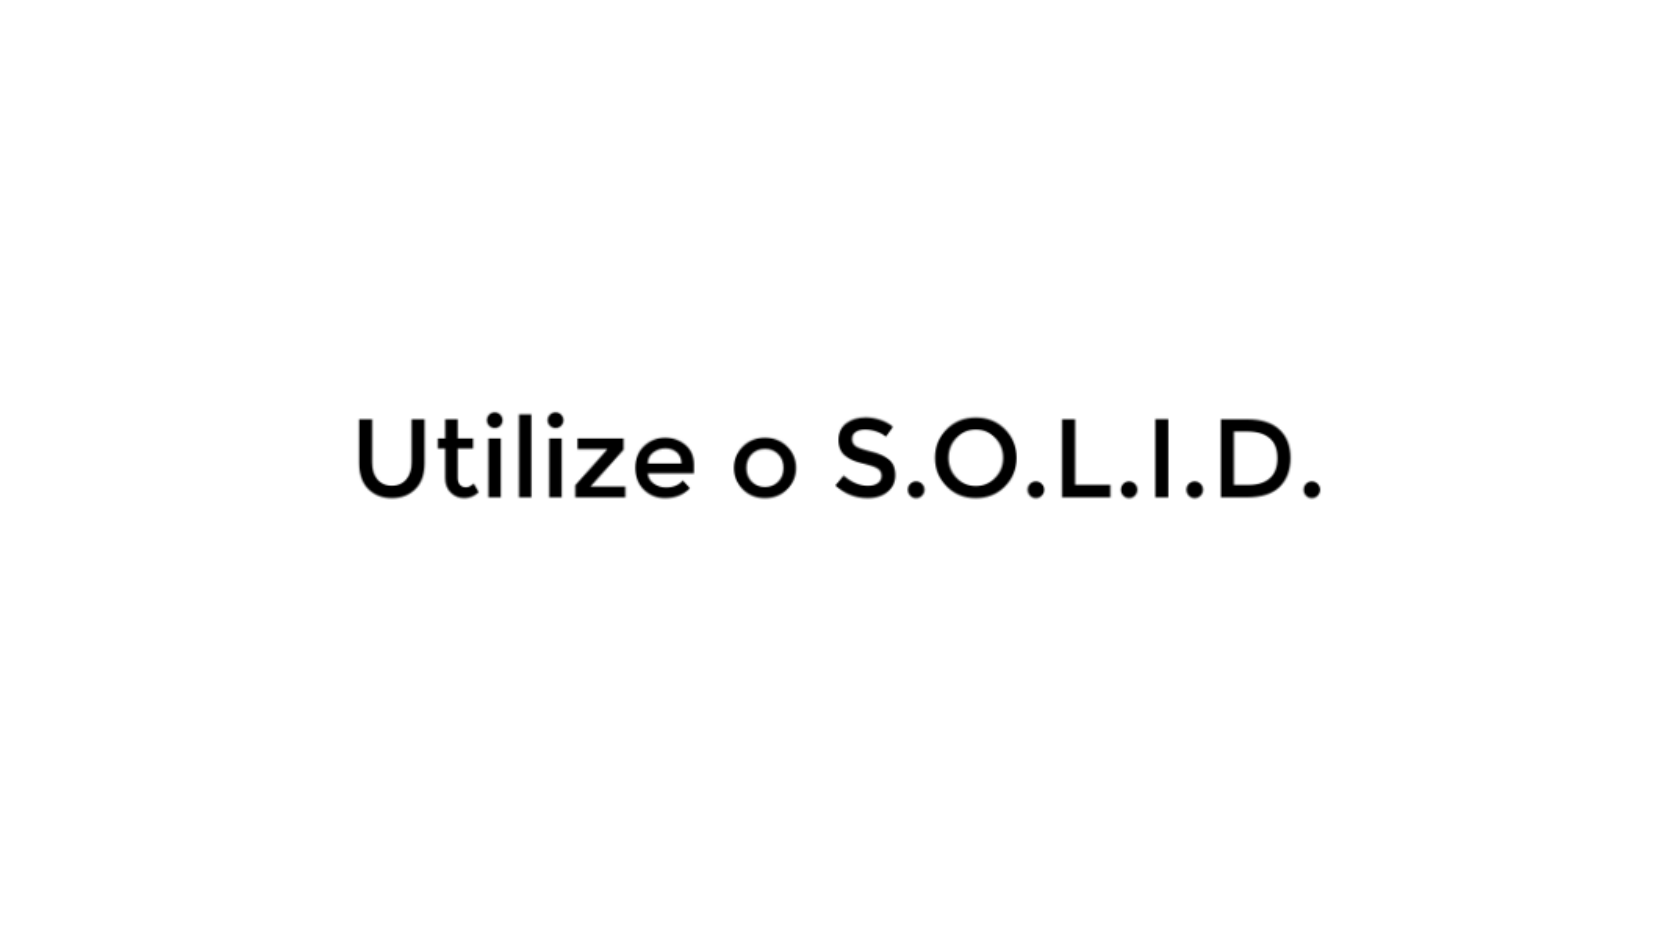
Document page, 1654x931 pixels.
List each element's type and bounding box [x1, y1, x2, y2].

picture [216, 181, 1441, 747]
